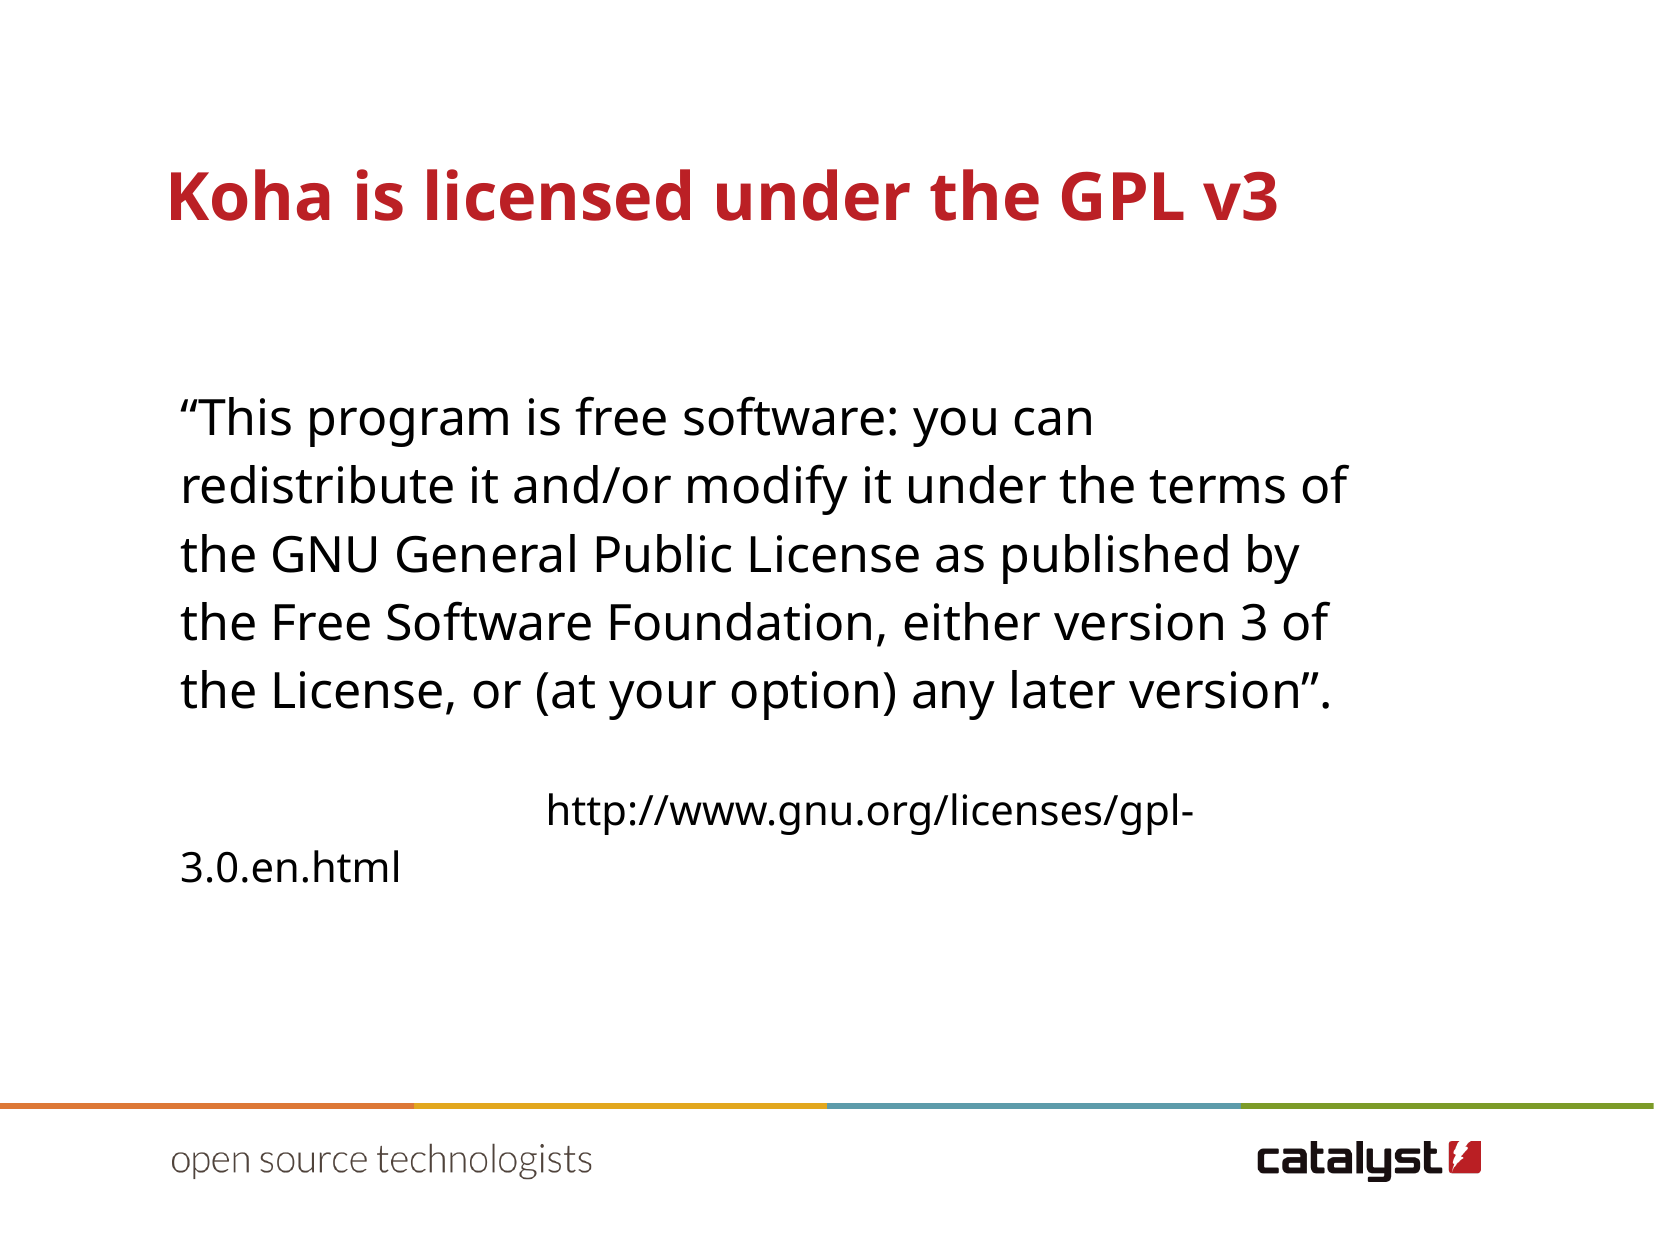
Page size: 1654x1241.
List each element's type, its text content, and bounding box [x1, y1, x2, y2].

picture [0, 1103, 1654, 1182]
title Koha is licensed under the GPL v3 [165, 90, 1489, 298]
text_box “This program is free software: you can redistribute it and/or modify it under the terms of the GNU General Public License as published by the Free Software Foundation, either version 3 of the License, or (at your option) any later version”. http://www.gnu.org/licenses/gpl-3.0.en.html [165, 374, 1394, 792]
list [165, 307, 1489, 1027]
